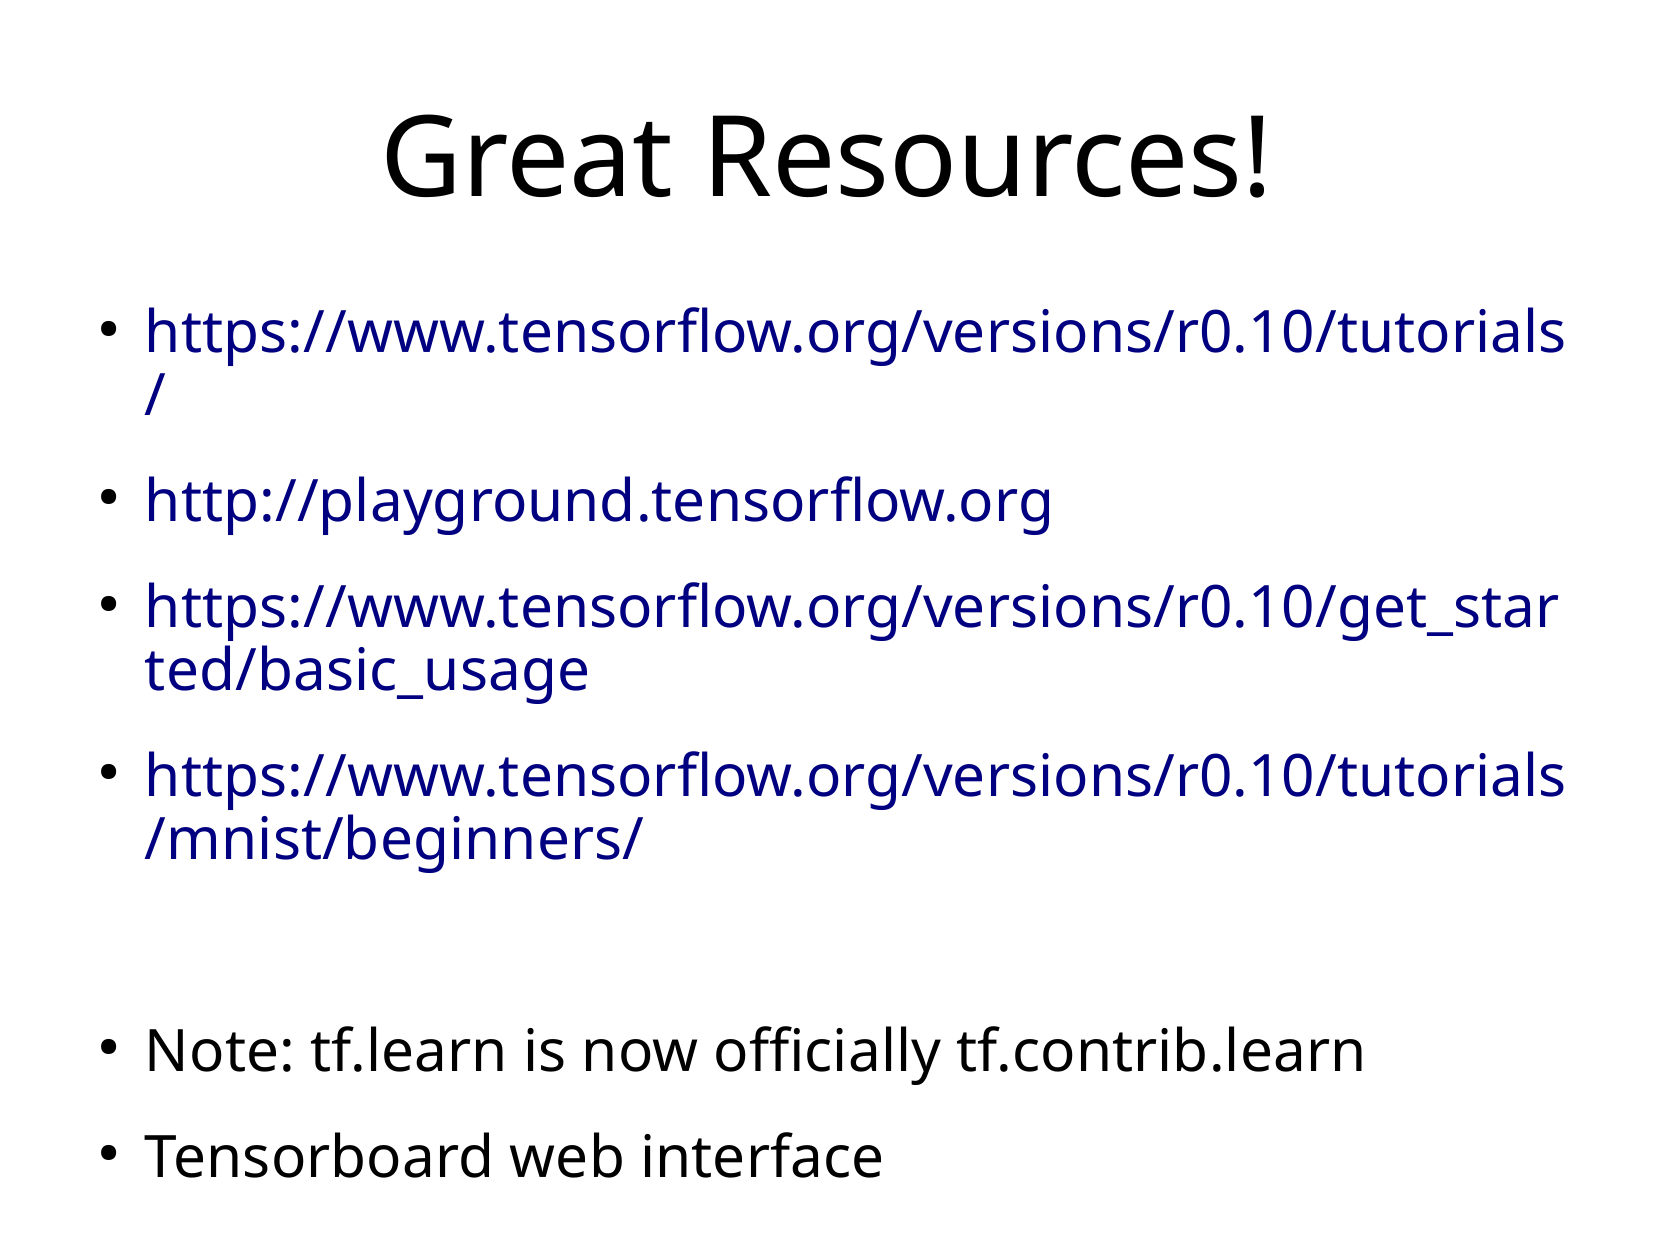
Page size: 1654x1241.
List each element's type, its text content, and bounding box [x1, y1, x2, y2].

list https://www.tensorflow.org/versions/r0.10/tutorials/ http://playground.tensorflow.org https://www.tensorflow.org/versions/r0.10/get_started/basic_usage https://www.tensorflow.org/versions/r0.10/tutorials/mnist/beginners/ Note: tf.learn is now officially tf.contrib.learn Tensorboard web interface [82, 290, 1571, 1010]
title Great Resources! [82, 49, 1571, 257]
